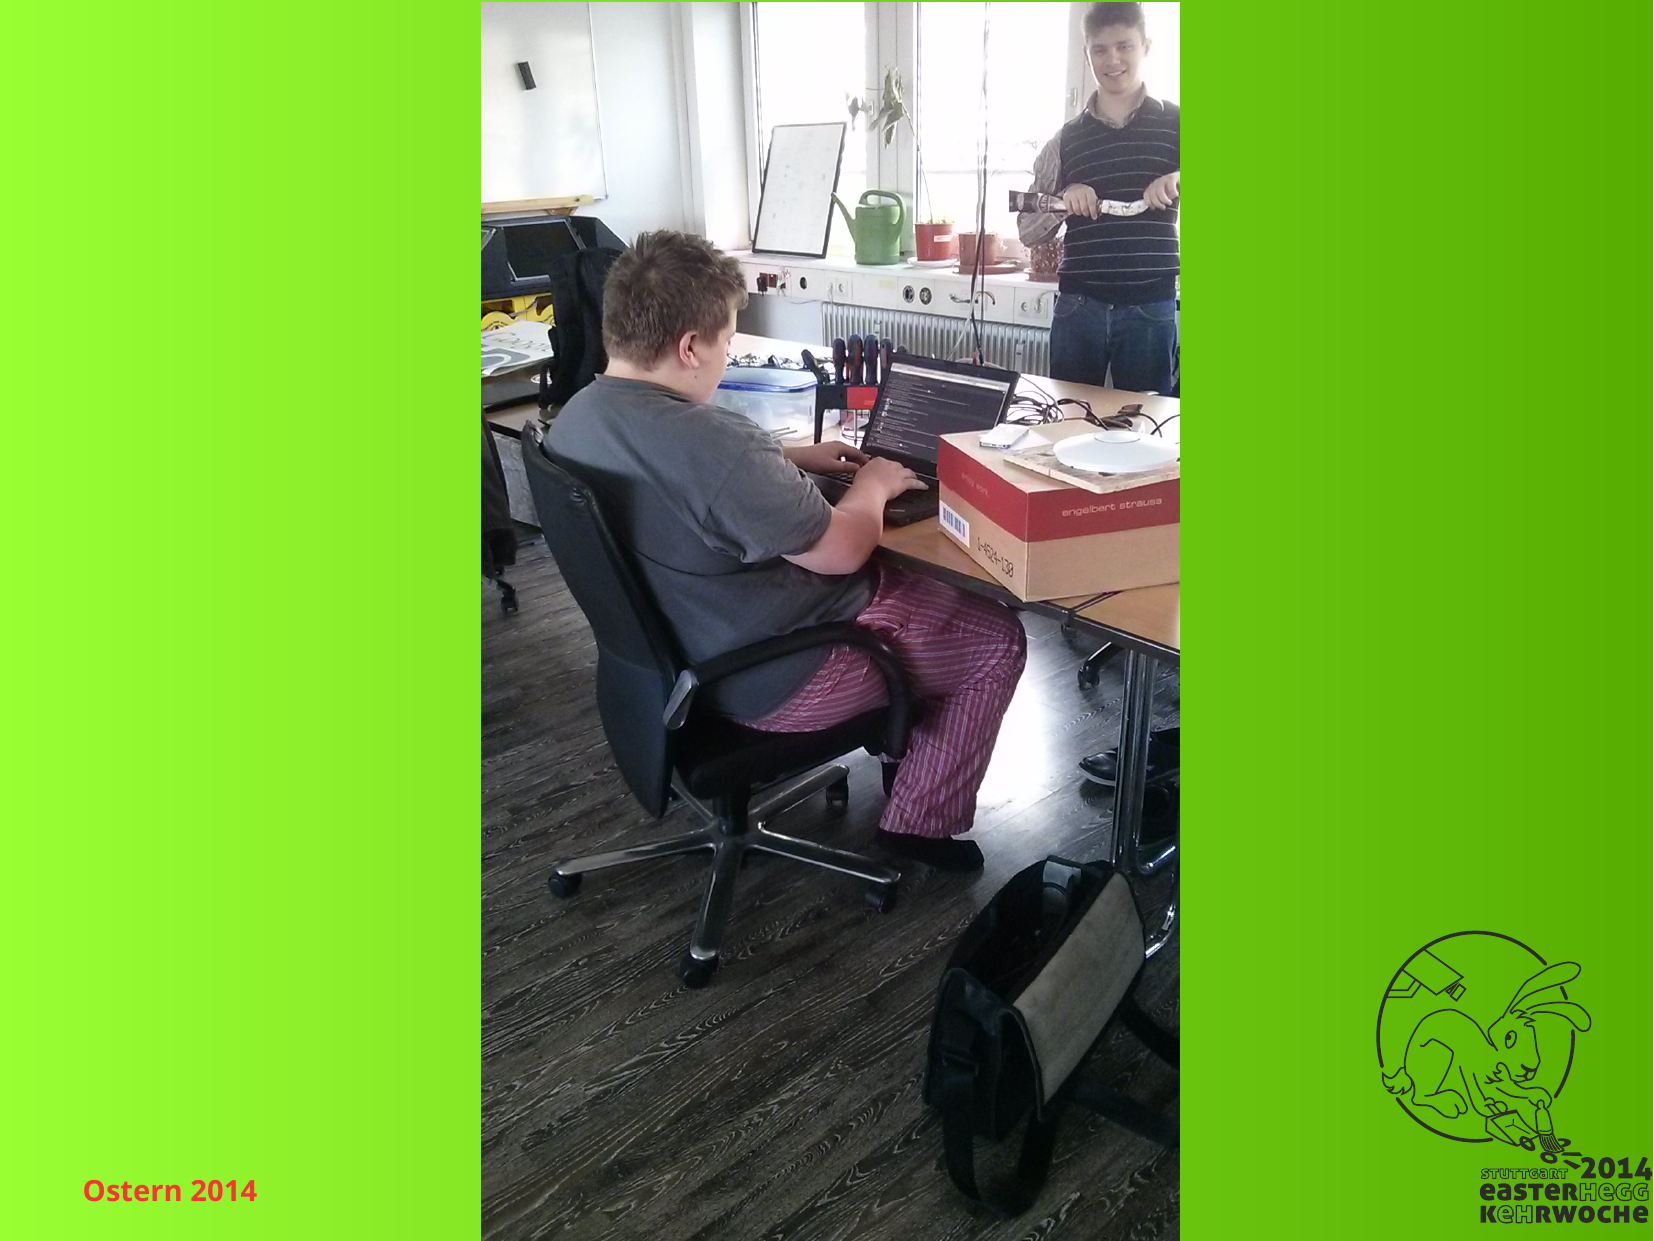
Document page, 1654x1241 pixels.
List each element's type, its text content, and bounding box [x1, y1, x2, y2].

picture [481, 2, 1180, 1241]
title Party Stats [77, 0, 81, 1240]
